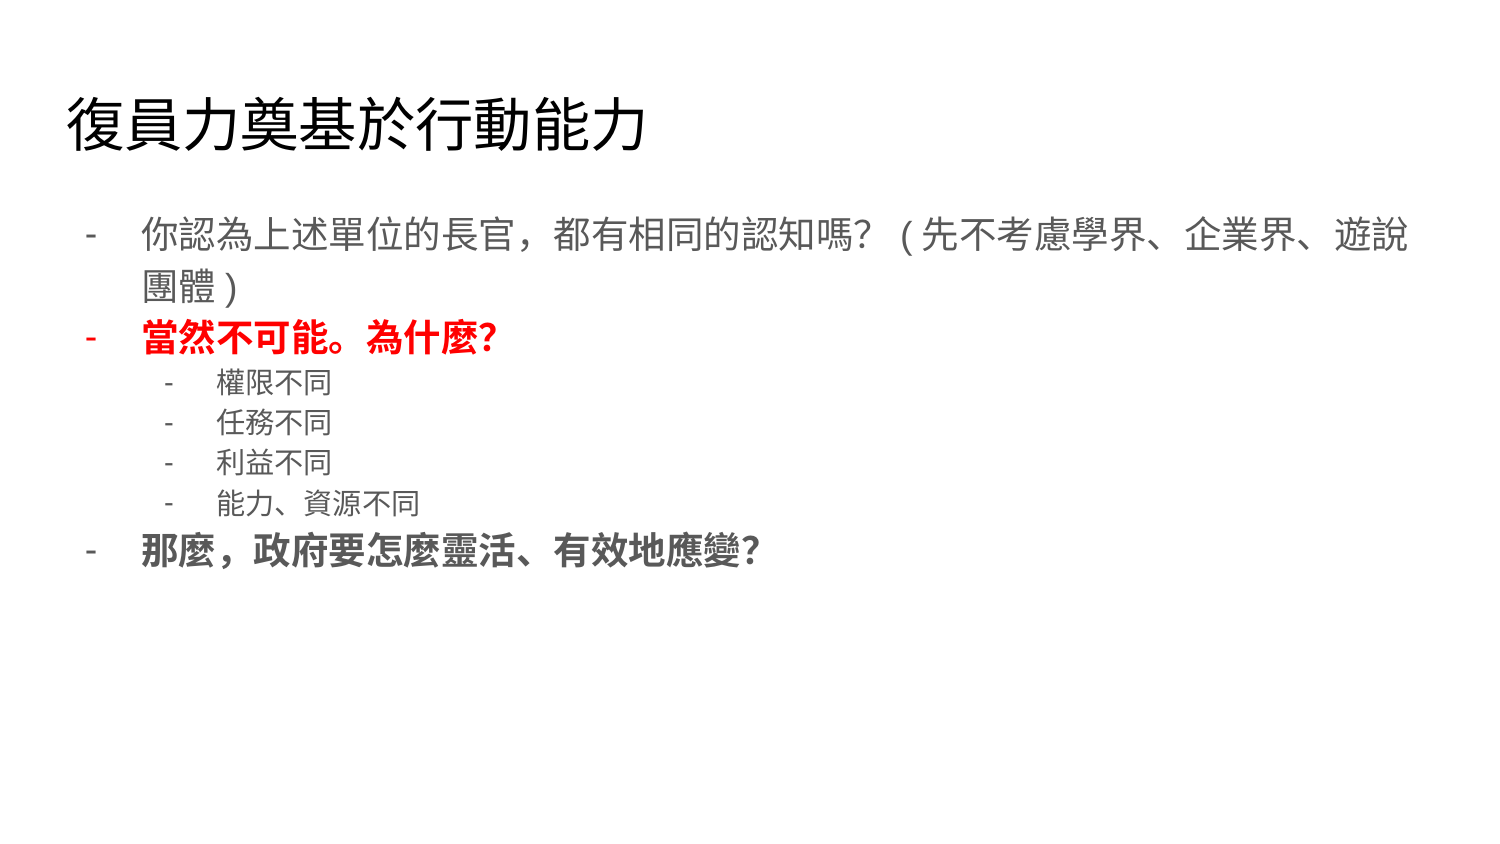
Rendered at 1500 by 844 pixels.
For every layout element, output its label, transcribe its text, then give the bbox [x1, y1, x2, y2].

title 復員力奠基於行動能力 [51, 72, 1449, 167]
list 你認為上述單位的長官，都有相同的認知嗎？(先不考慮學界、企業界、遊說團體) 當然不可能。為什麼？ 權限不同 任務不同 利益不同 能力、資源不同 那麼，政府要怎麼靈活、有效地應變？ [51, 189, 1449, 750]
